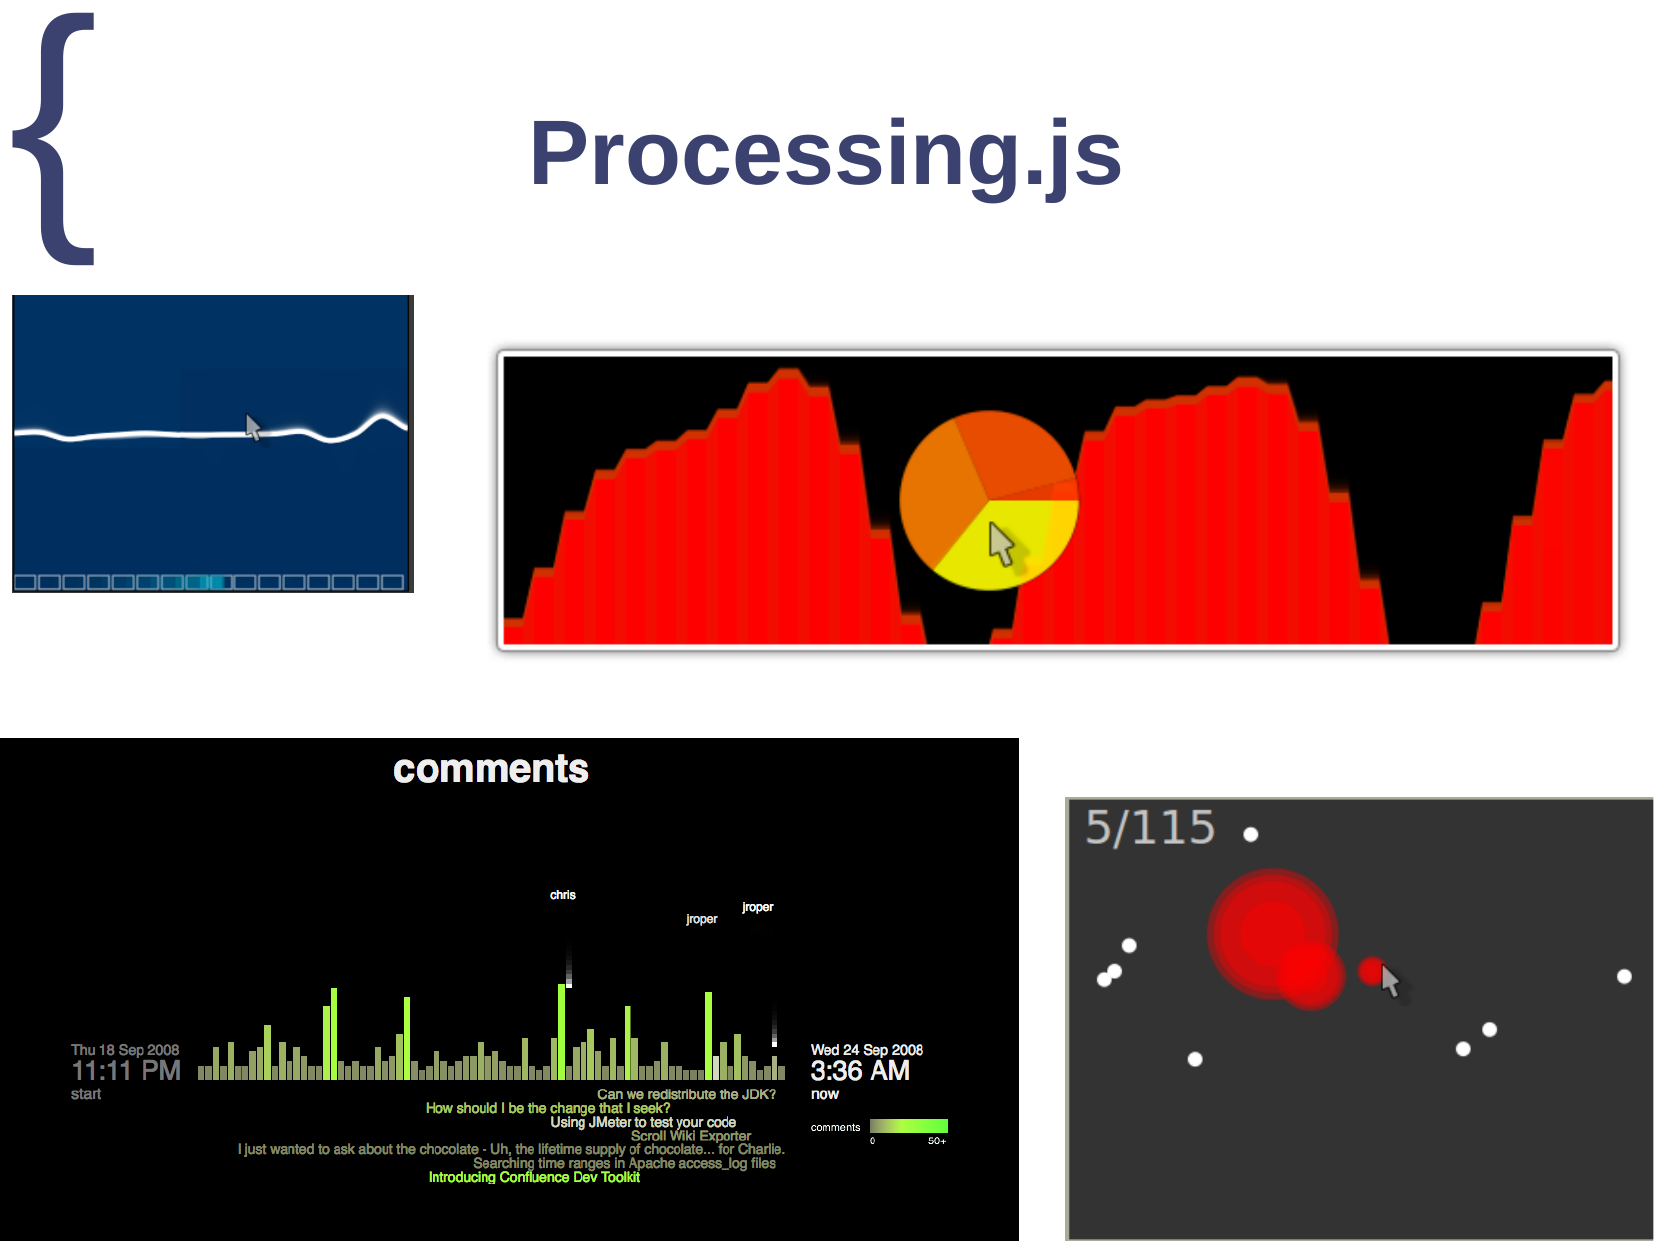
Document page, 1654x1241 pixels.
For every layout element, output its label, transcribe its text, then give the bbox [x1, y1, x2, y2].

title Processing.js [82, 56, 1571, 250]
picture [0, 738, 1019, 1241]
picture [1065, 797, 1654, 1241]
picture [487, 336, 1632, 664]
picture [12, 295, 414, 593]
